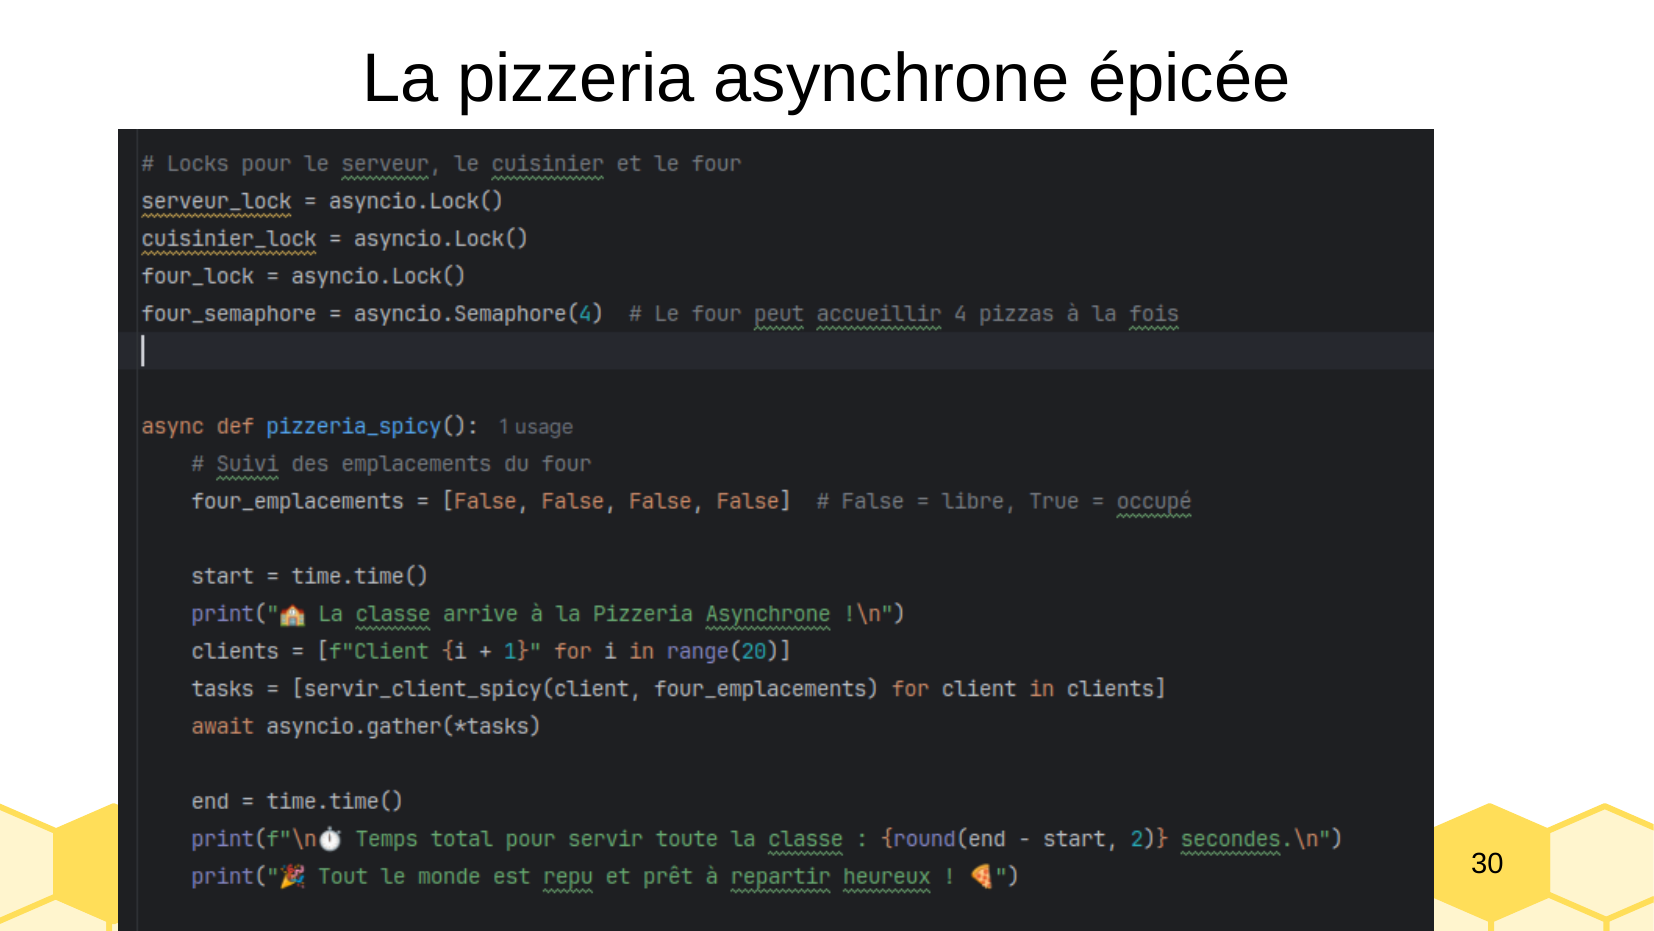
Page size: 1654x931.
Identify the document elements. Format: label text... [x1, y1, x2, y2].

title La pizzeria asynchrone épicée [82, 0, 1571, 156]
picture [118, 129, 1434, 931]
